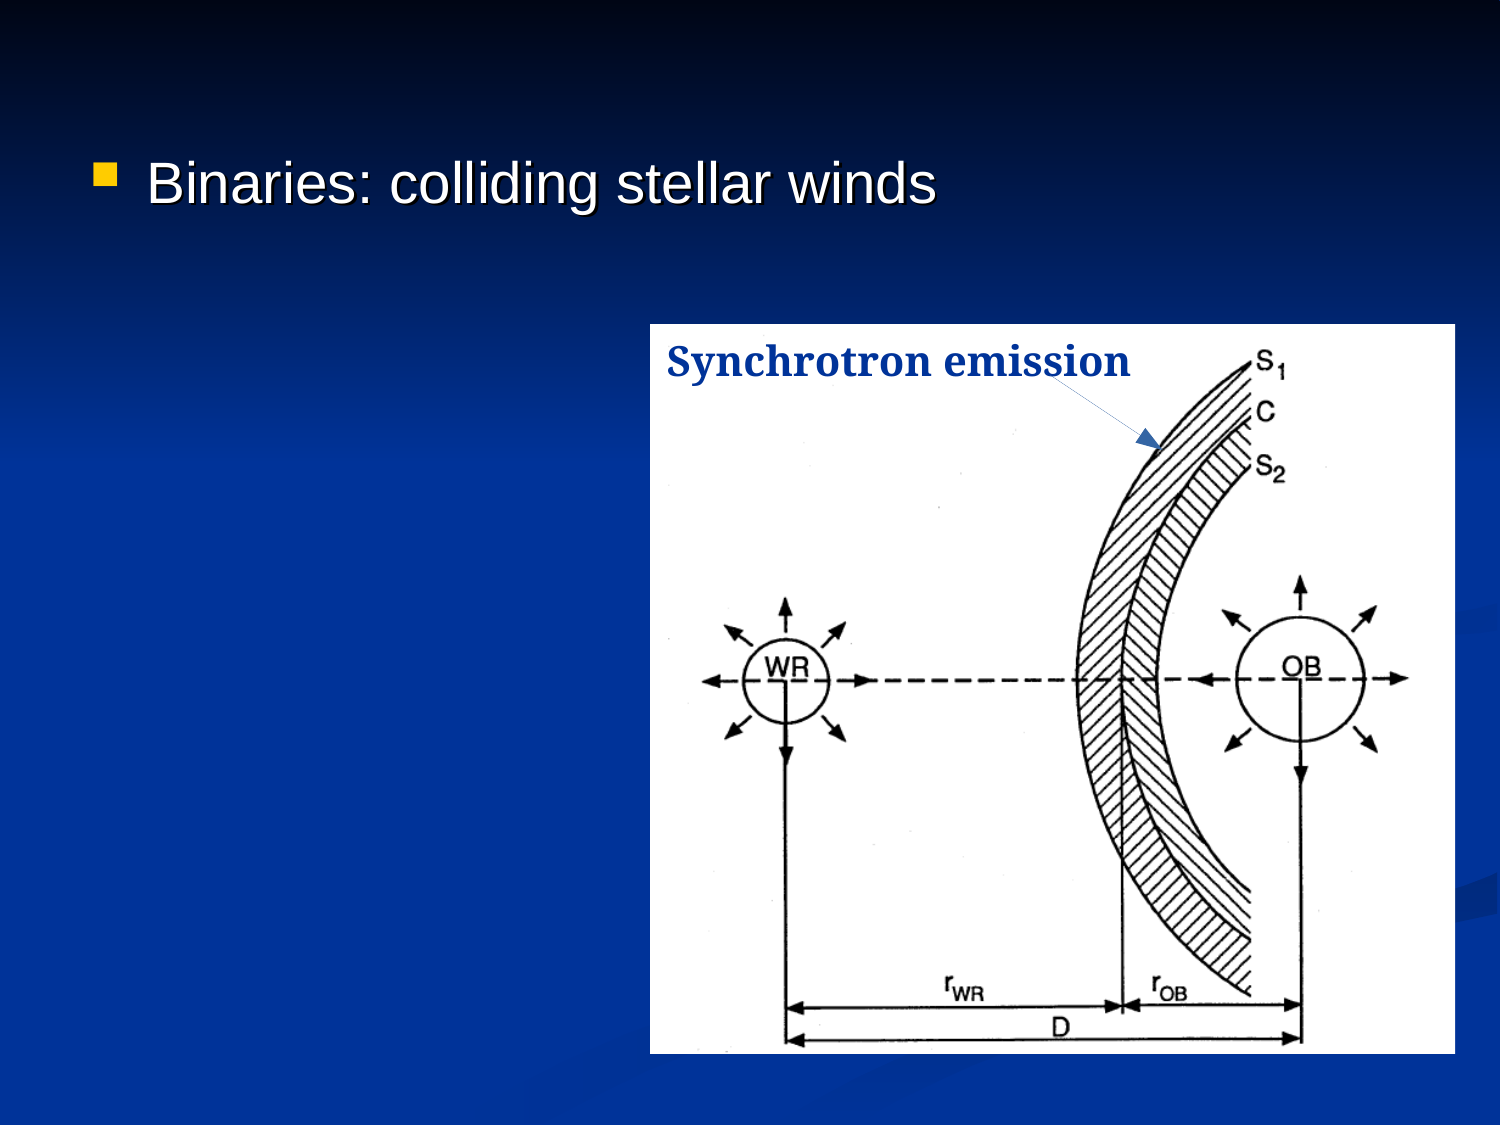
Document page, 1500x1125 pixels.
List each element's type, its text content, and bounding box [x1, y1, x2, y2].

picture [650, 324, 1456, 1054]
list Binaries: colliding stellar winds [75, 137, 1426, 1005]
text_box Synchrotron emission [652, 327, 1071, 393]
